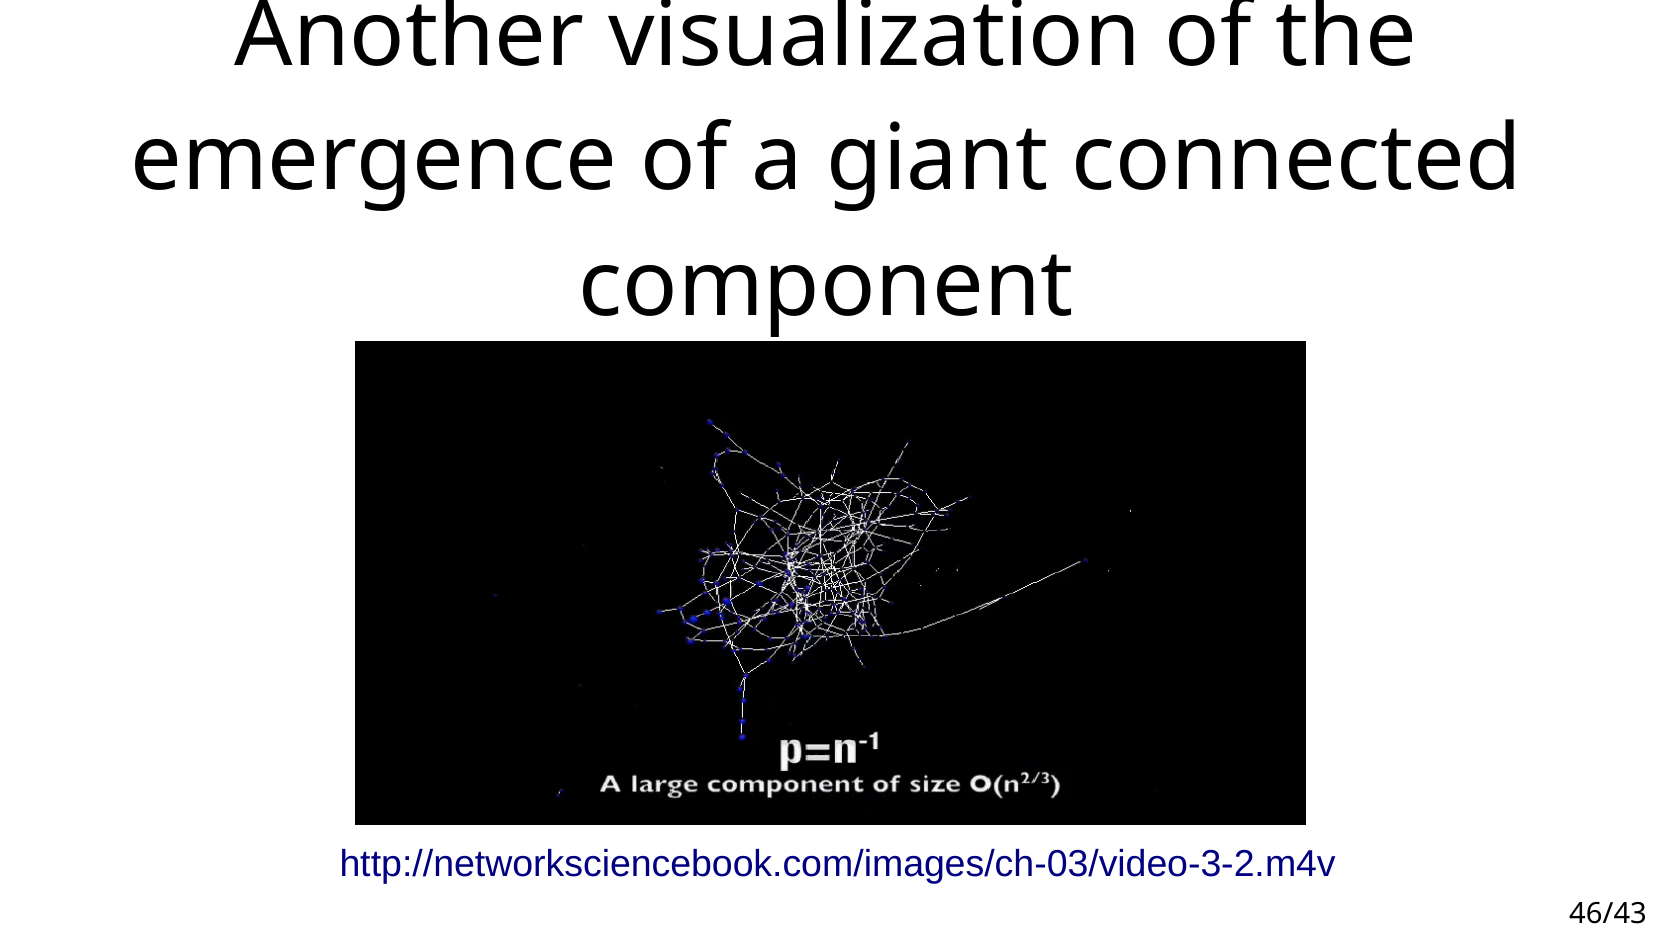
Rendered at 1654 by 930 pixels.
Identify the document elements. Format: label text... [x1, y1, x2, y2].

title Another visualization of the emergence of a giant connected component [82, 25, 1571, 284]
text_box http://networksciencebook.com/images/ch-03/video-3-2.m4v [285, 834, 1402, 921]
picture [355, 341, 1306, 826]
